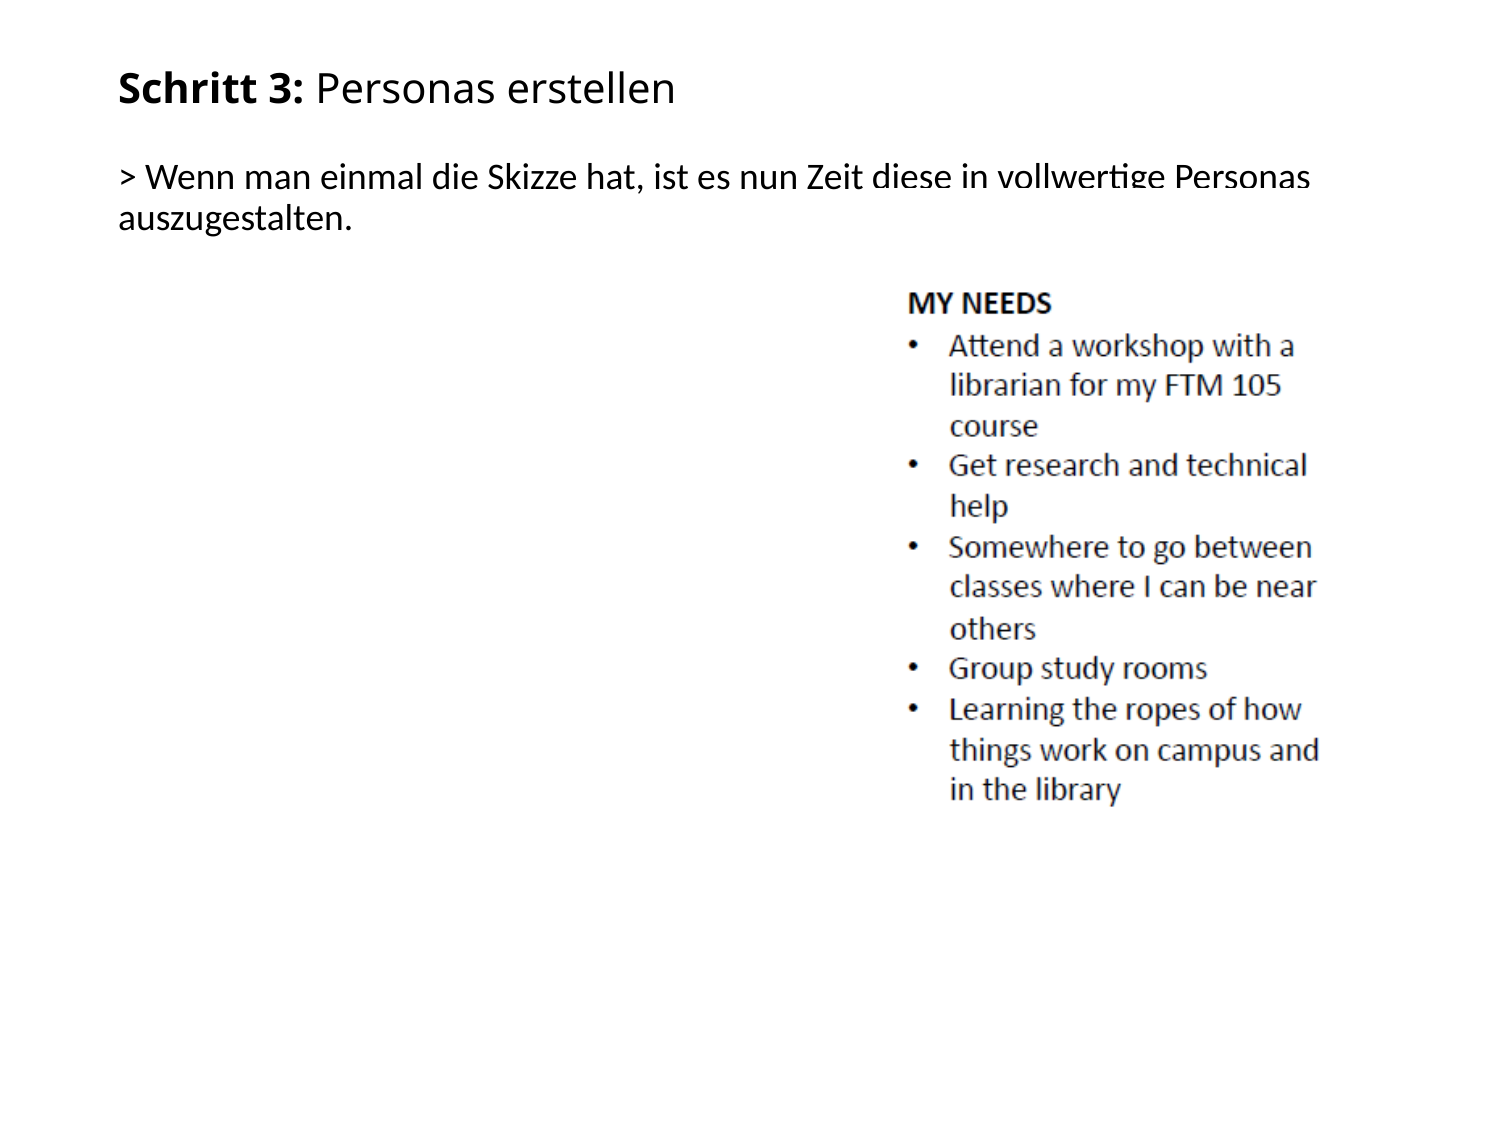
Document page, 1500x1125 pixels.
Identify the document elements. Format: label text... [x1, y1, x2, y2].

picture [868, 188, 1402, 967]
text_box > Wenn man einmal die Skizze hat, ist es nun Zeit diese in vollwertige Personas auszugestalten. [103, 149, 1397, 1014]
title Schritt 3: Personas erstellen [103, 59, 1397, 122]
